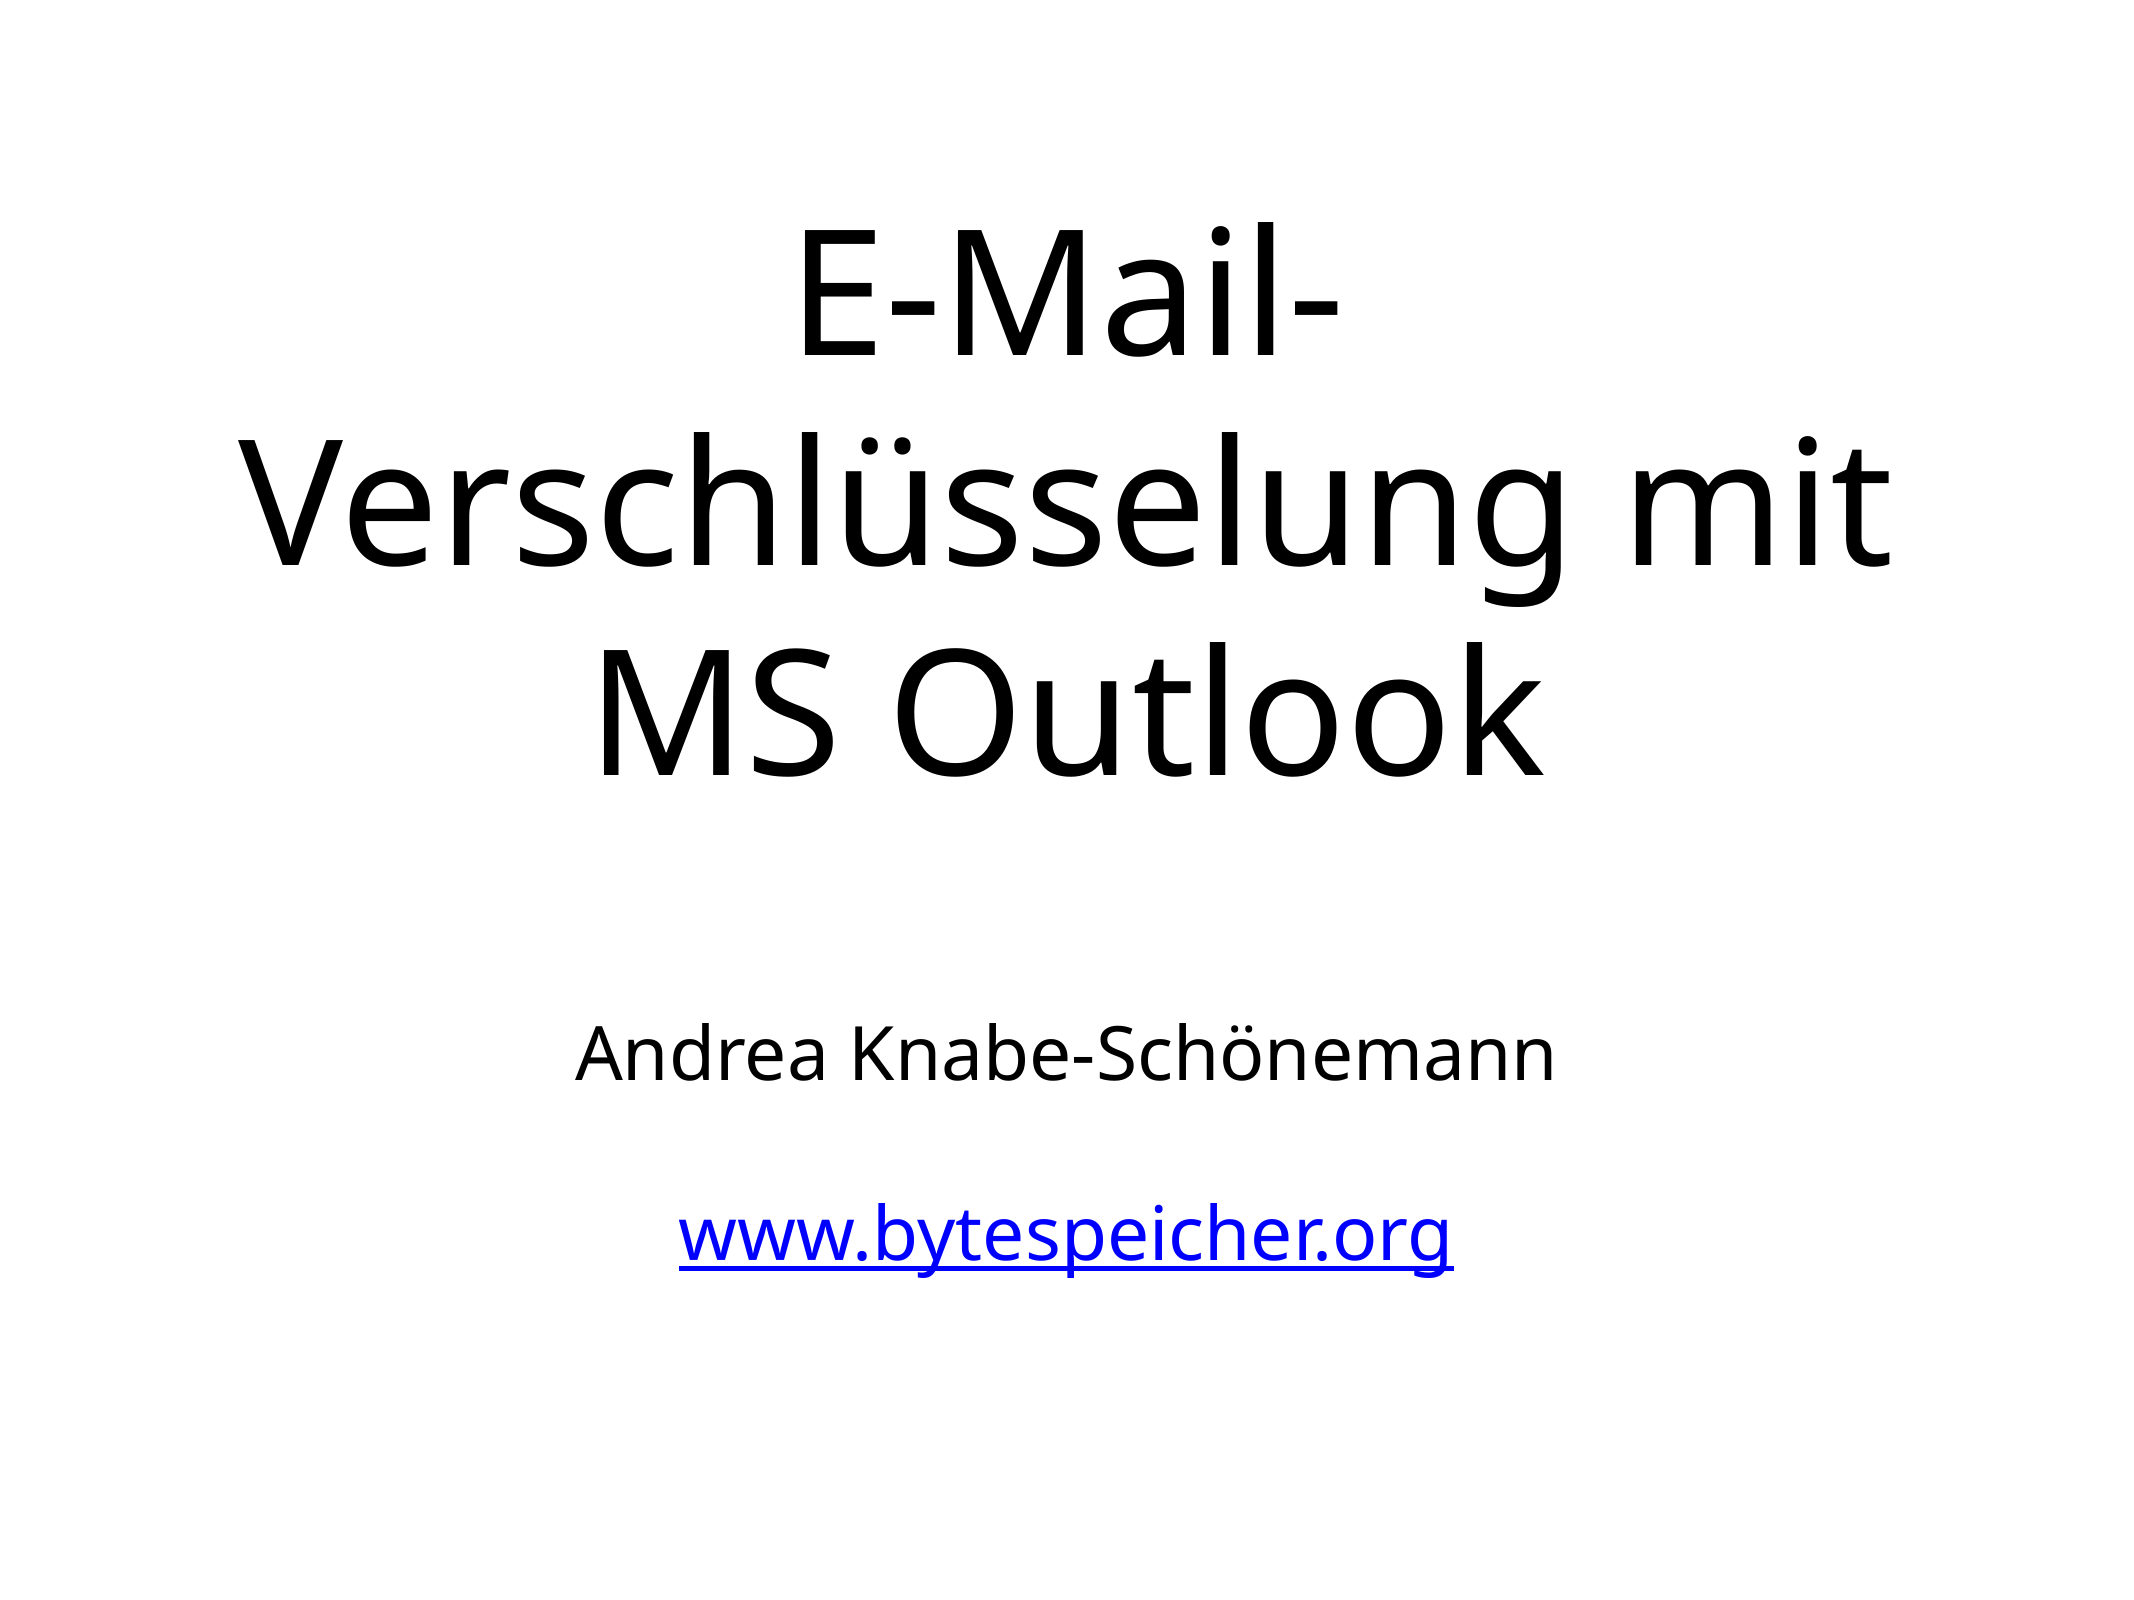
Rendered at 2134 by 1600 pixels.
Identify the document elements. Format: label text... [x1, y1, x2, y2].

title E-Mail-Verschlüsselung mit MS Outlook [208, 268, 1925, 811]
list Andrea Knabe-Schönemann www.bytespeicher.org [208, 825, 1925, 1600]
